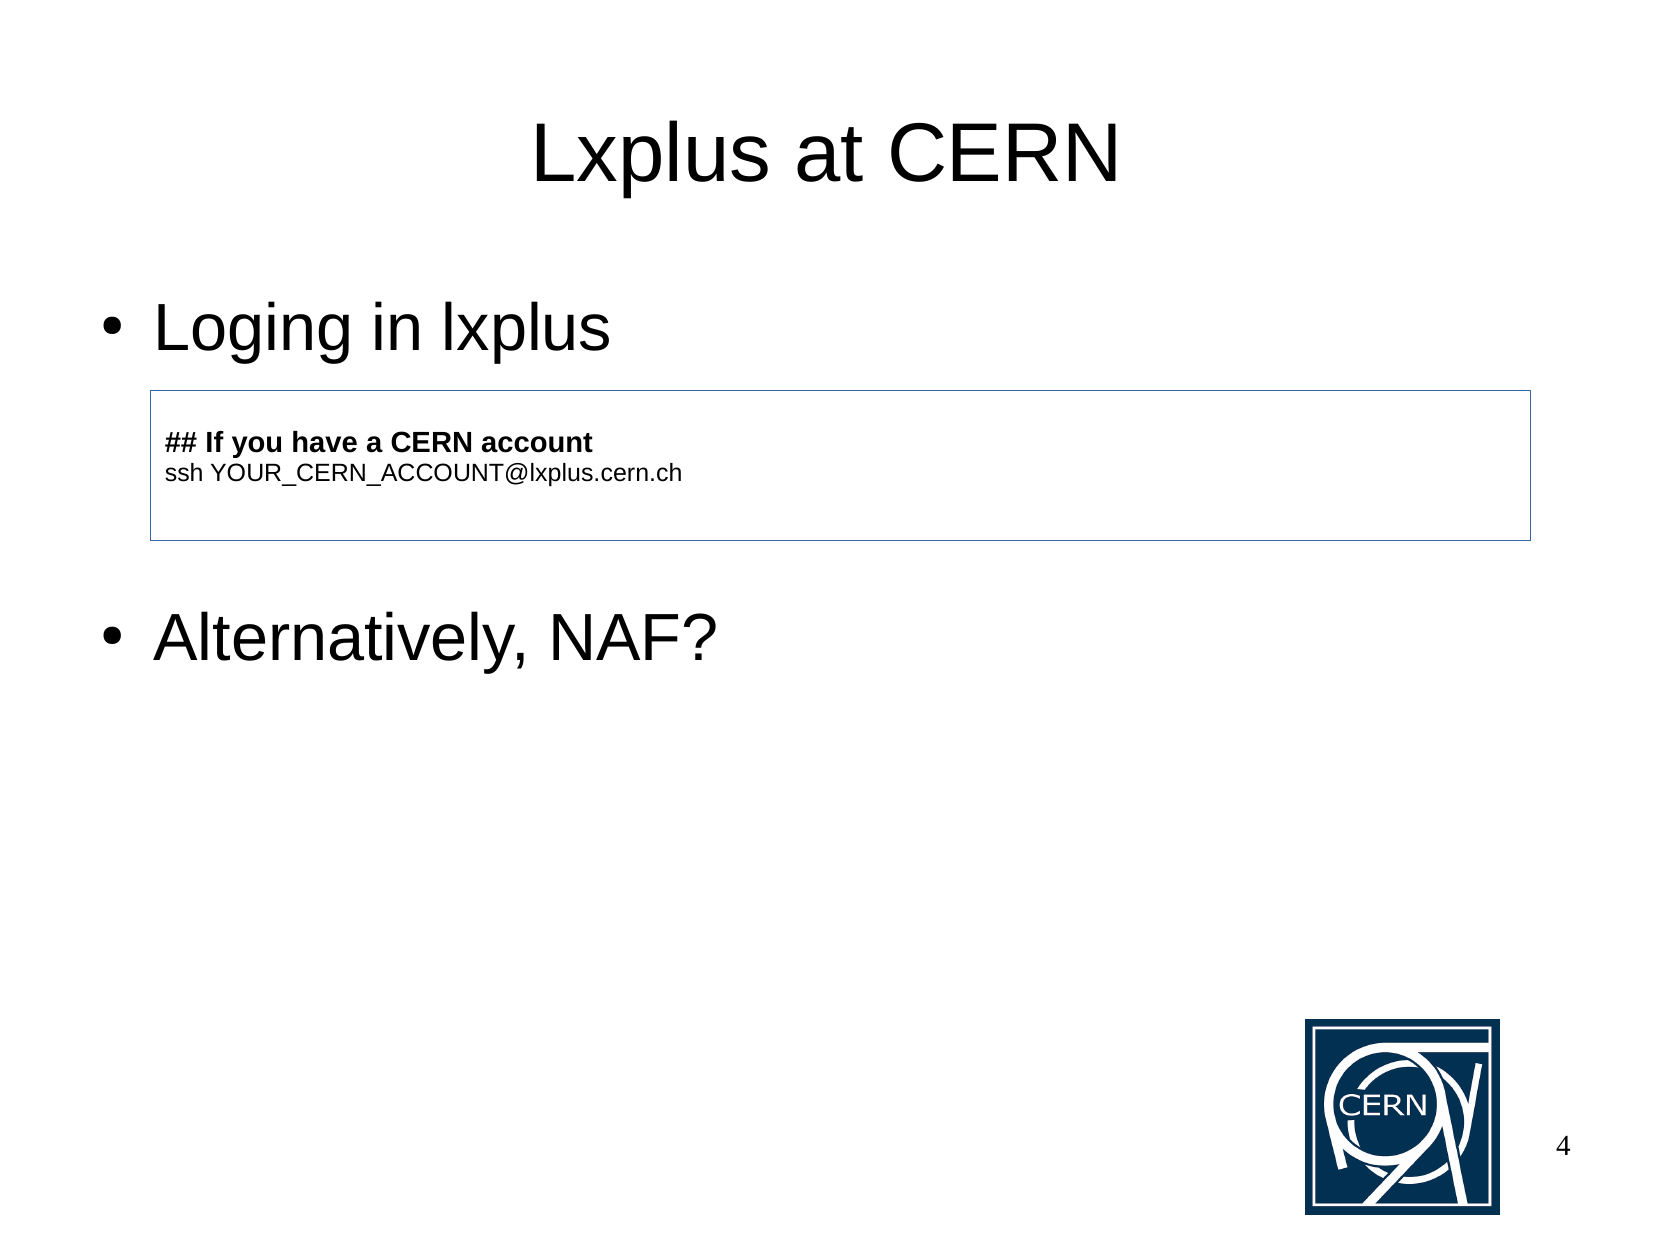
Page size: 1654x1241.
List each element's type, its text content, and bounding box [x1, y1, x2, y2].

list Loging in lxplus [82, 290, 1571, 600]
text_box ## If you have a CERN account ssh YOUR_CERN_ACCOUNT@lxplus.cern.ch [150, 390, 1531, 541]
title Lxplus at CERN [82, 49, 1571, 257]
list Alternatively, NAF? [82, 600, 1571, 1010]
picture [1305, 1019, 1500, 1215]
